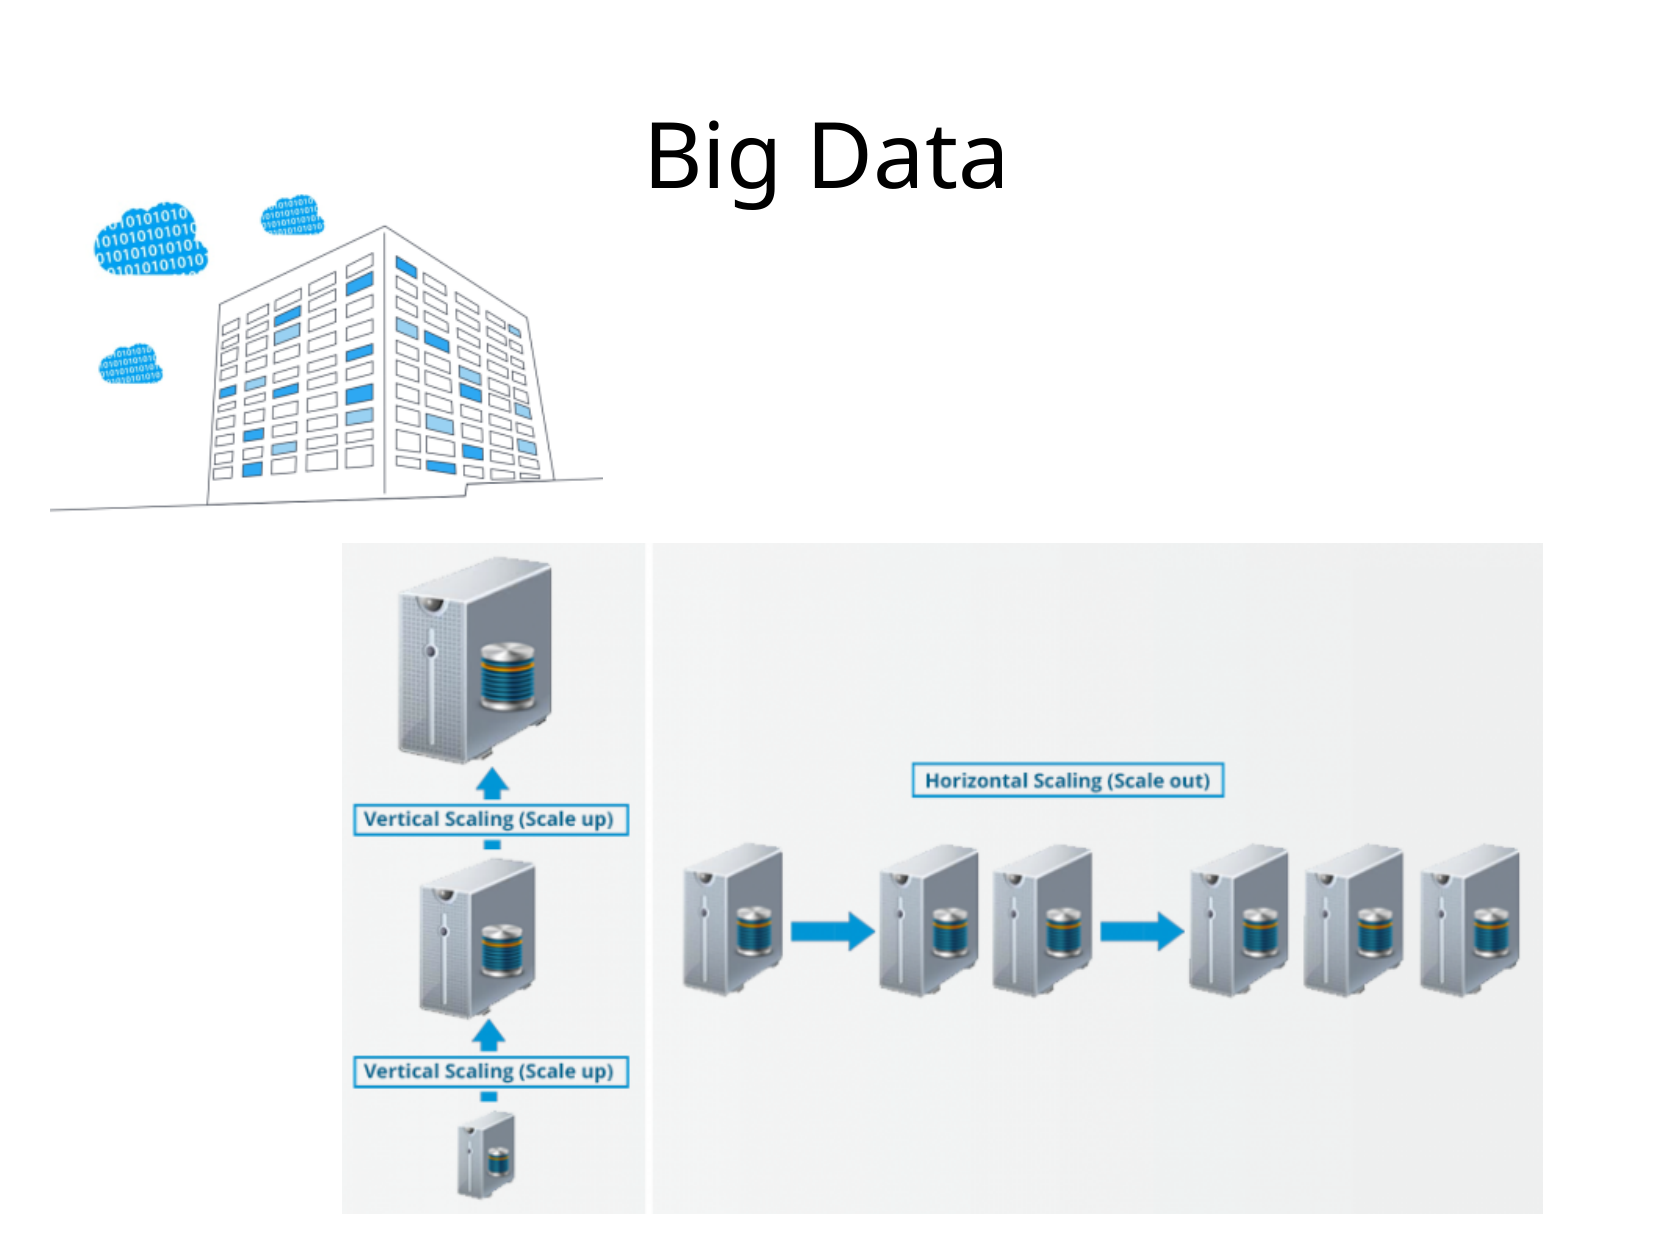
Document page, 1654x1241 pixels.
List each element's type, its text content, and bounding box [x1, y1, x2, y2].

title Big Data [82, 49, 1571, 257]
picture [50, 165, 603, 520]
picture [342, 543, 1543, 1214]
